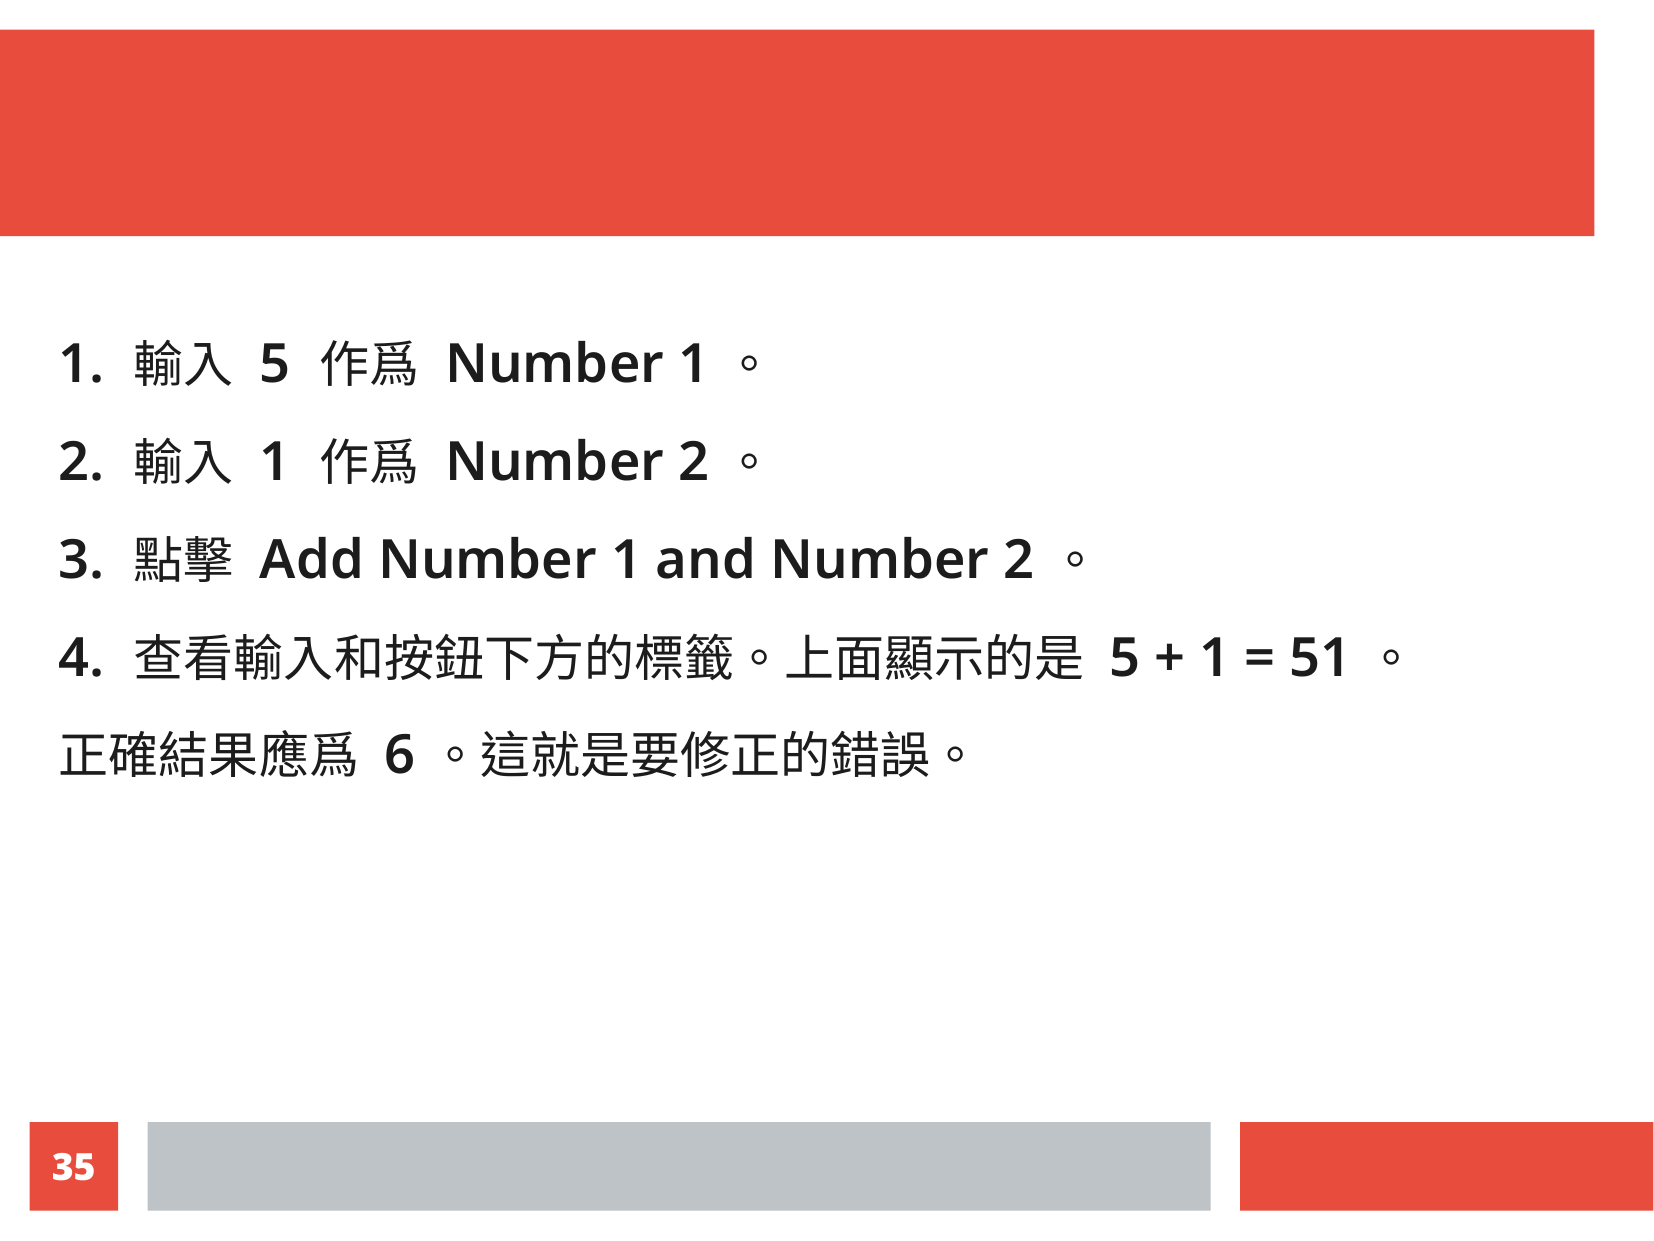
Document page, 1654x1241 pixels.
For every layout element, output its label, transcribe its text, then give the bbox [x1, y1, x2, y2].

list 1. 輸入 5 作爲 Number 1。 2. 輸入 1 作爲 Number 2。 3. 點擊 Add Number 1 and Number 2。 4. 查看輸入和按鈕下方的標籤。上面顯示的是 5 + 1 = 51。 正確結果應爲 6。這就是要修正的錯誤。 [59, 324, 1565, 1093]
